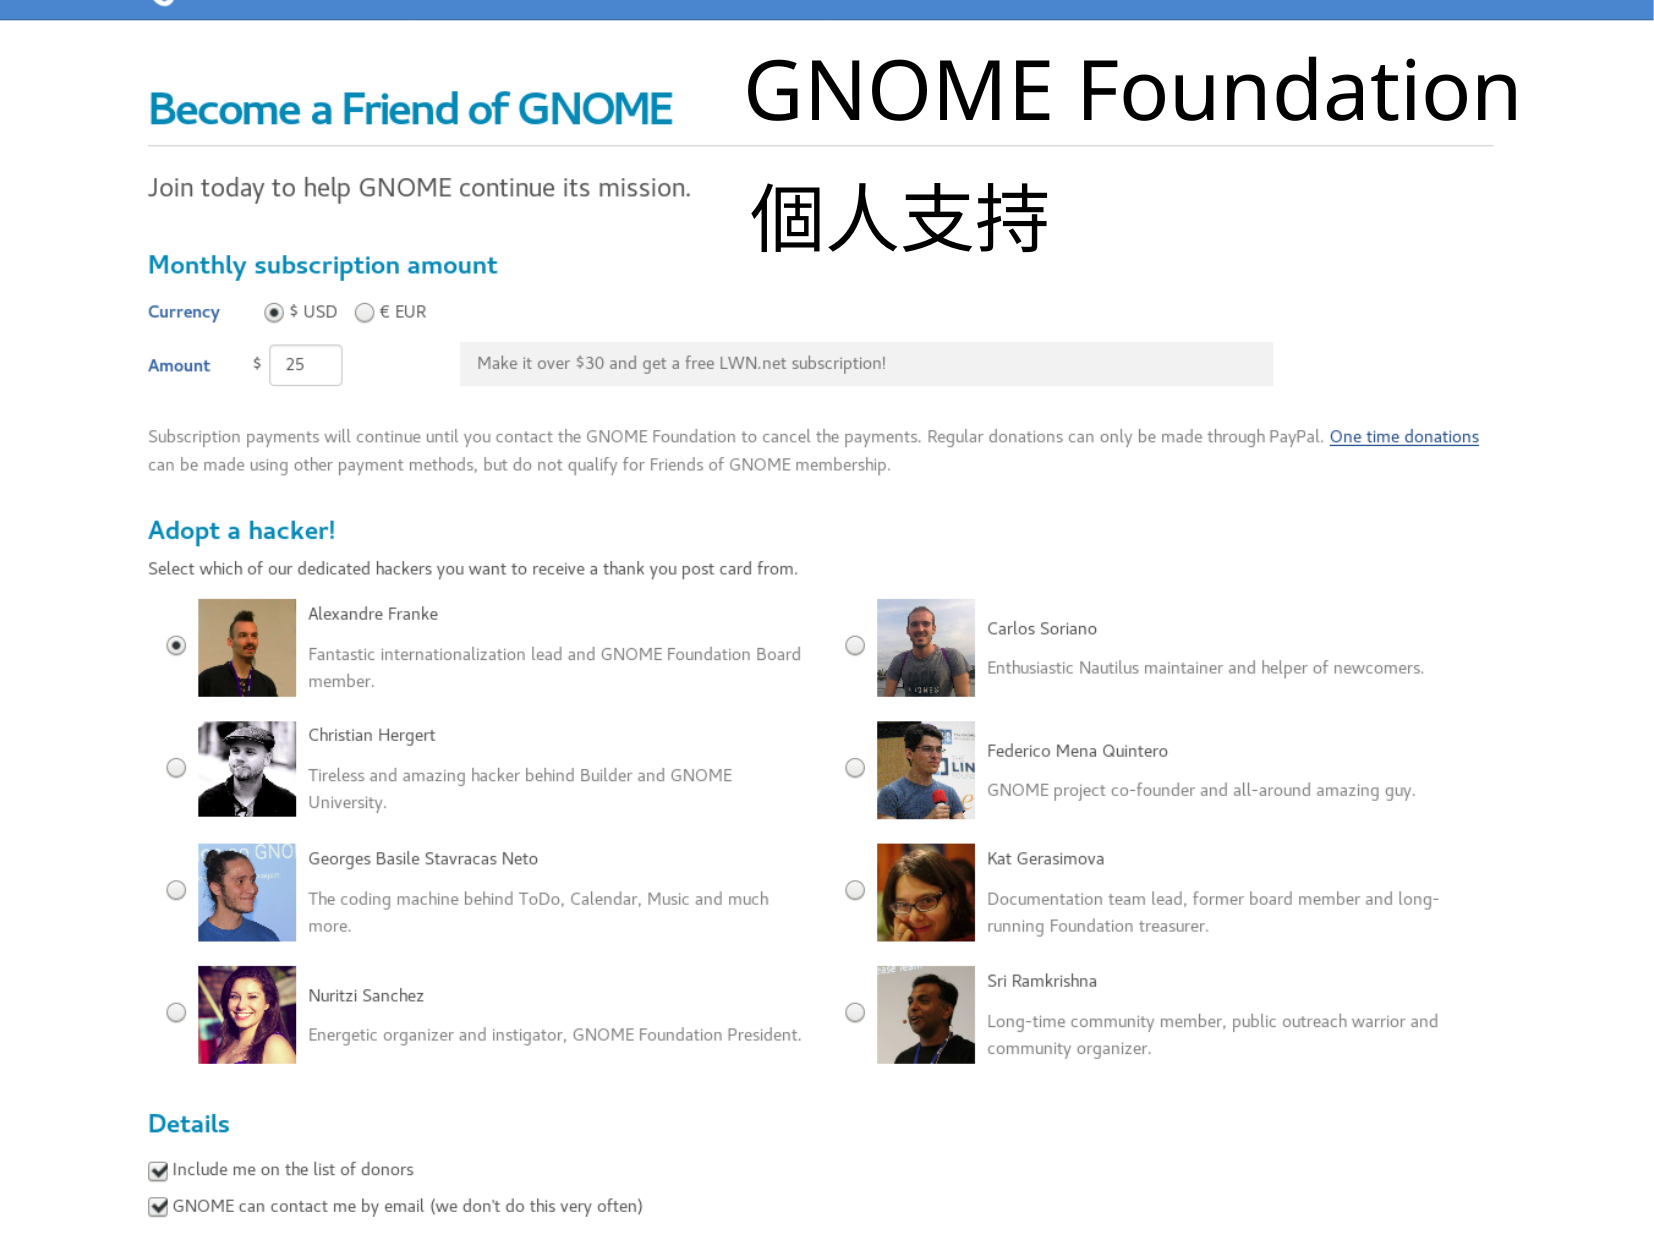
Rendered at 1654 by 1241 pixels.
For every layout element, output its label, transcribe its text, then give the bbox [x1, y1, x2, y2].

picture [0, 0, 1654, 1235]
list 個人支持 [271, 159, 1459, 851]
title GNOME Foundation [389, 0, 1654, 184]
